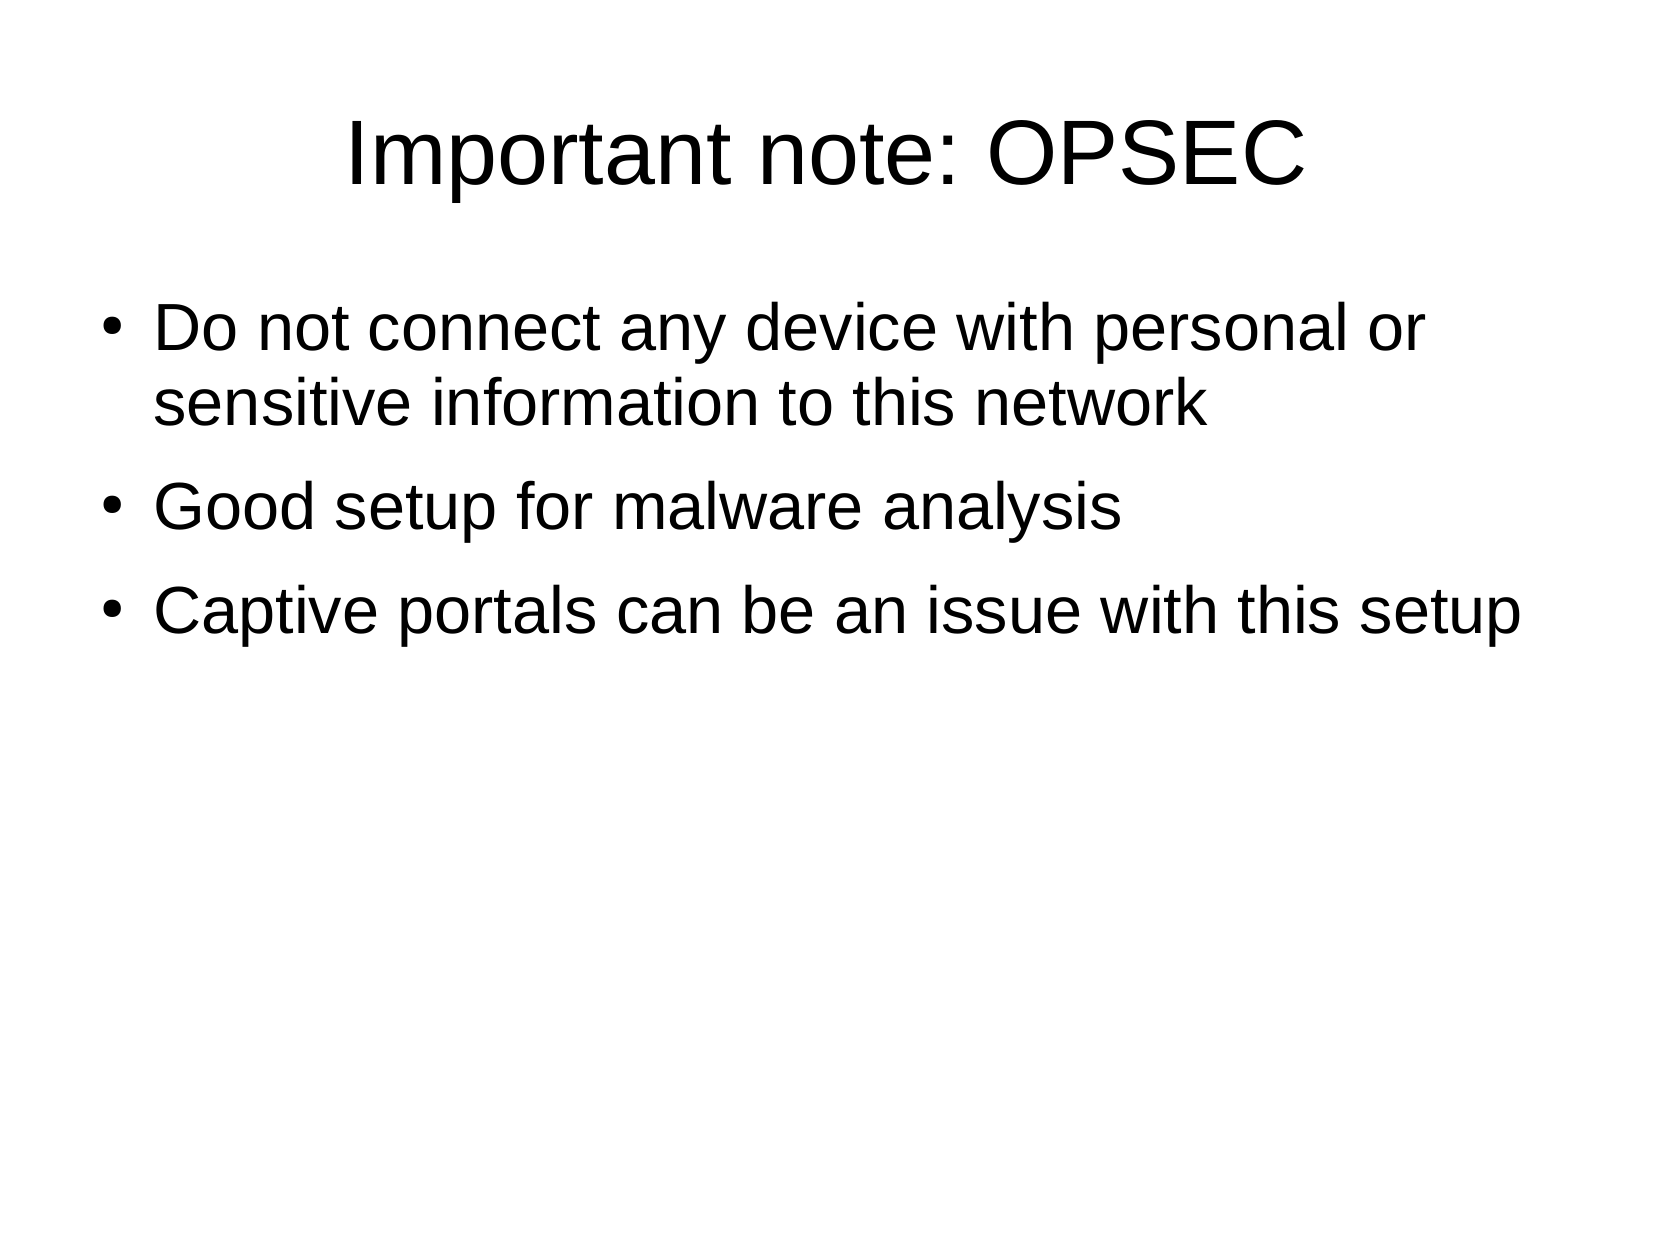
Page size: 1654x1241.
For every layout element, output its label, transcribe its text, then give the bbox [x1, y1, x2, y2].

list Do not connect any device with personal or sensitive information to this network Good setup for malware analysis Captive portals can be an issue with this setup [82, 290, 1571, 1010]
title Important note: OPSEC [82, 49, 1571, 257]
